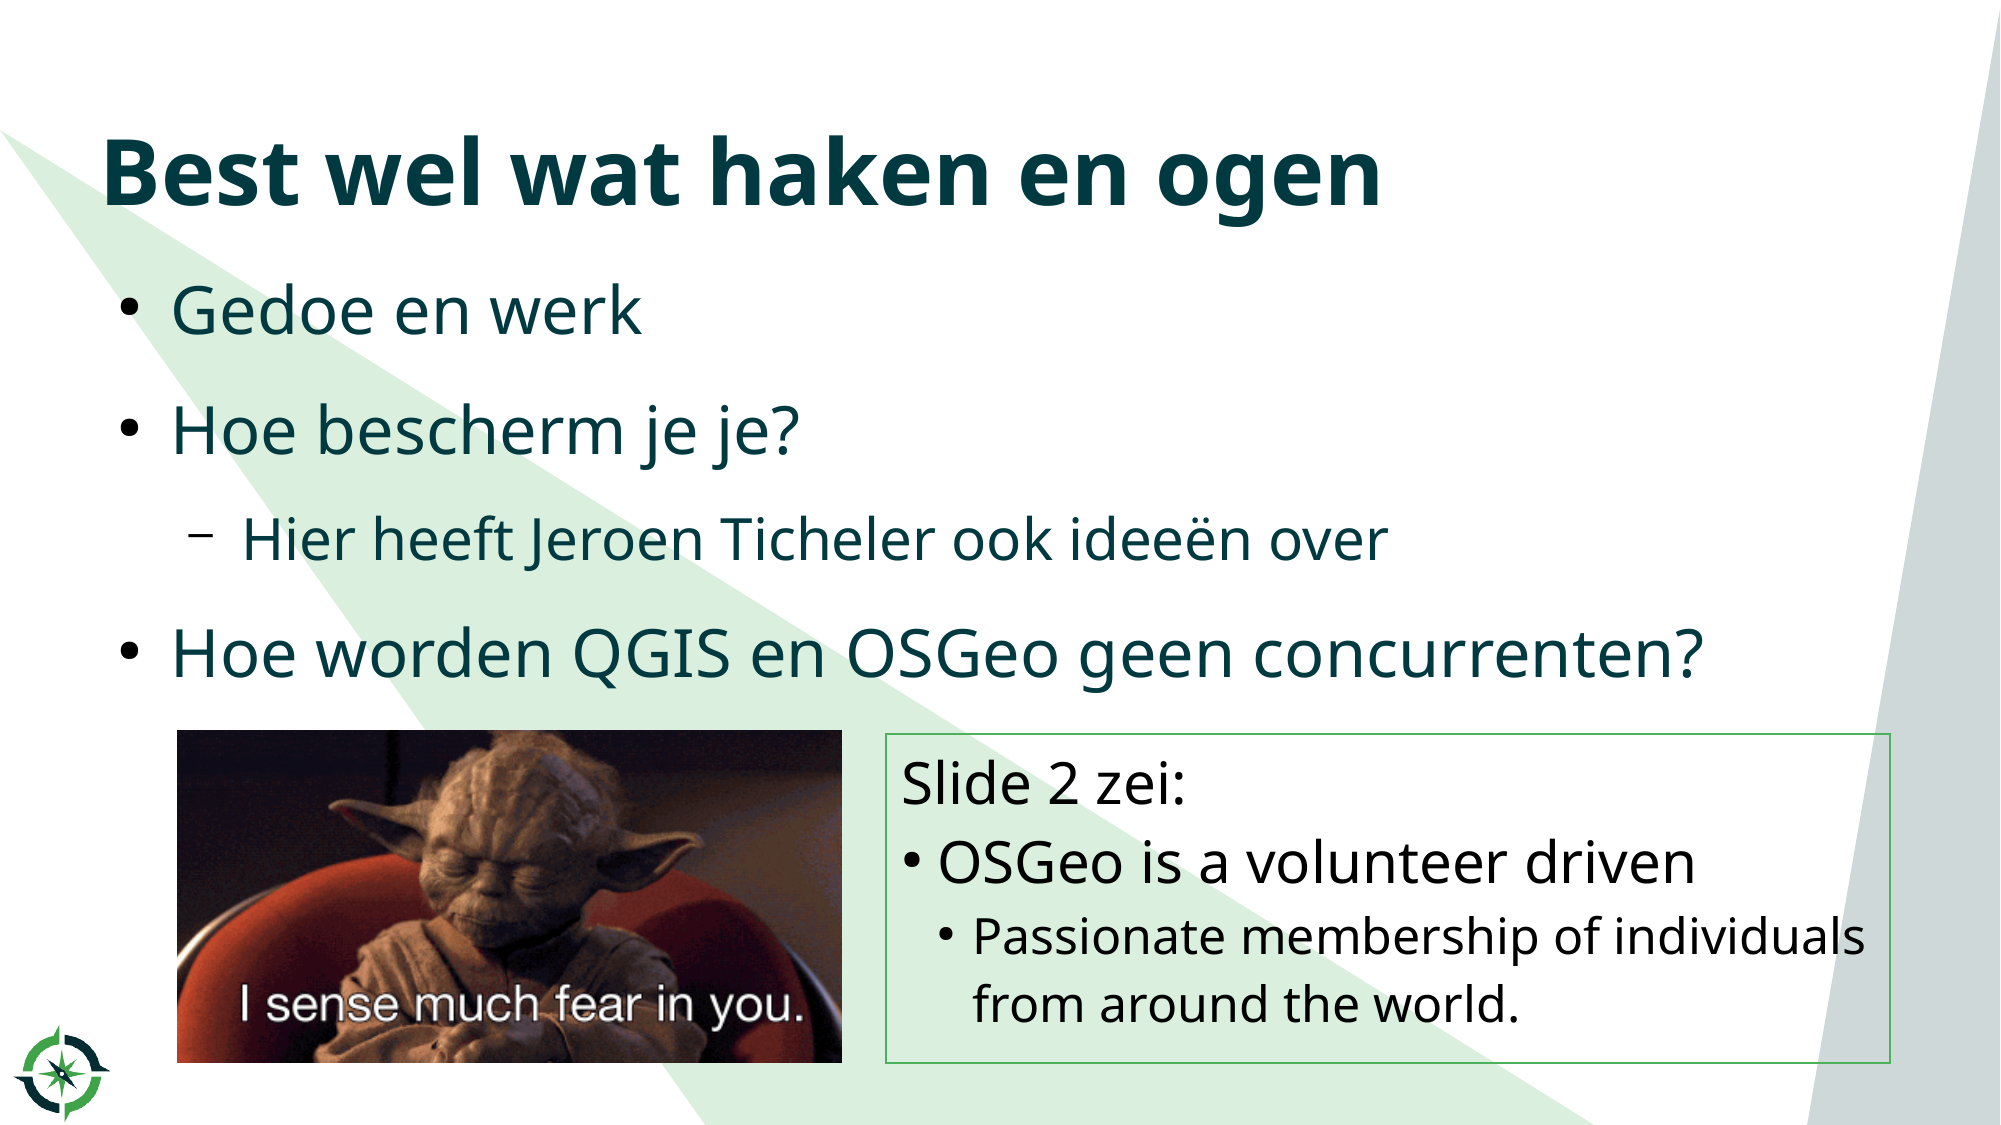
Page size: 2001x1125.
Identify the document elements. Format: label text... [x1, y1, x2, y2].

text_box Slide 2 zei: OSGeo is a volunteer driven Passionate membership of individuals from around the world. [885, 734, 1890, 1063]
list Gedoe en werk Hoe bescherm je je? Hier heeft Jeroen Ticheler ook ideeën over Hoe worden QGIS en OSGeo geen concurrenten? [99, 263, 1900, 739]
picture [12, 1024, 111, 1123]
picture [177, 730, 842, 1063]
title Best wel wat haken en ogen [99, 44, 1900, 233]
